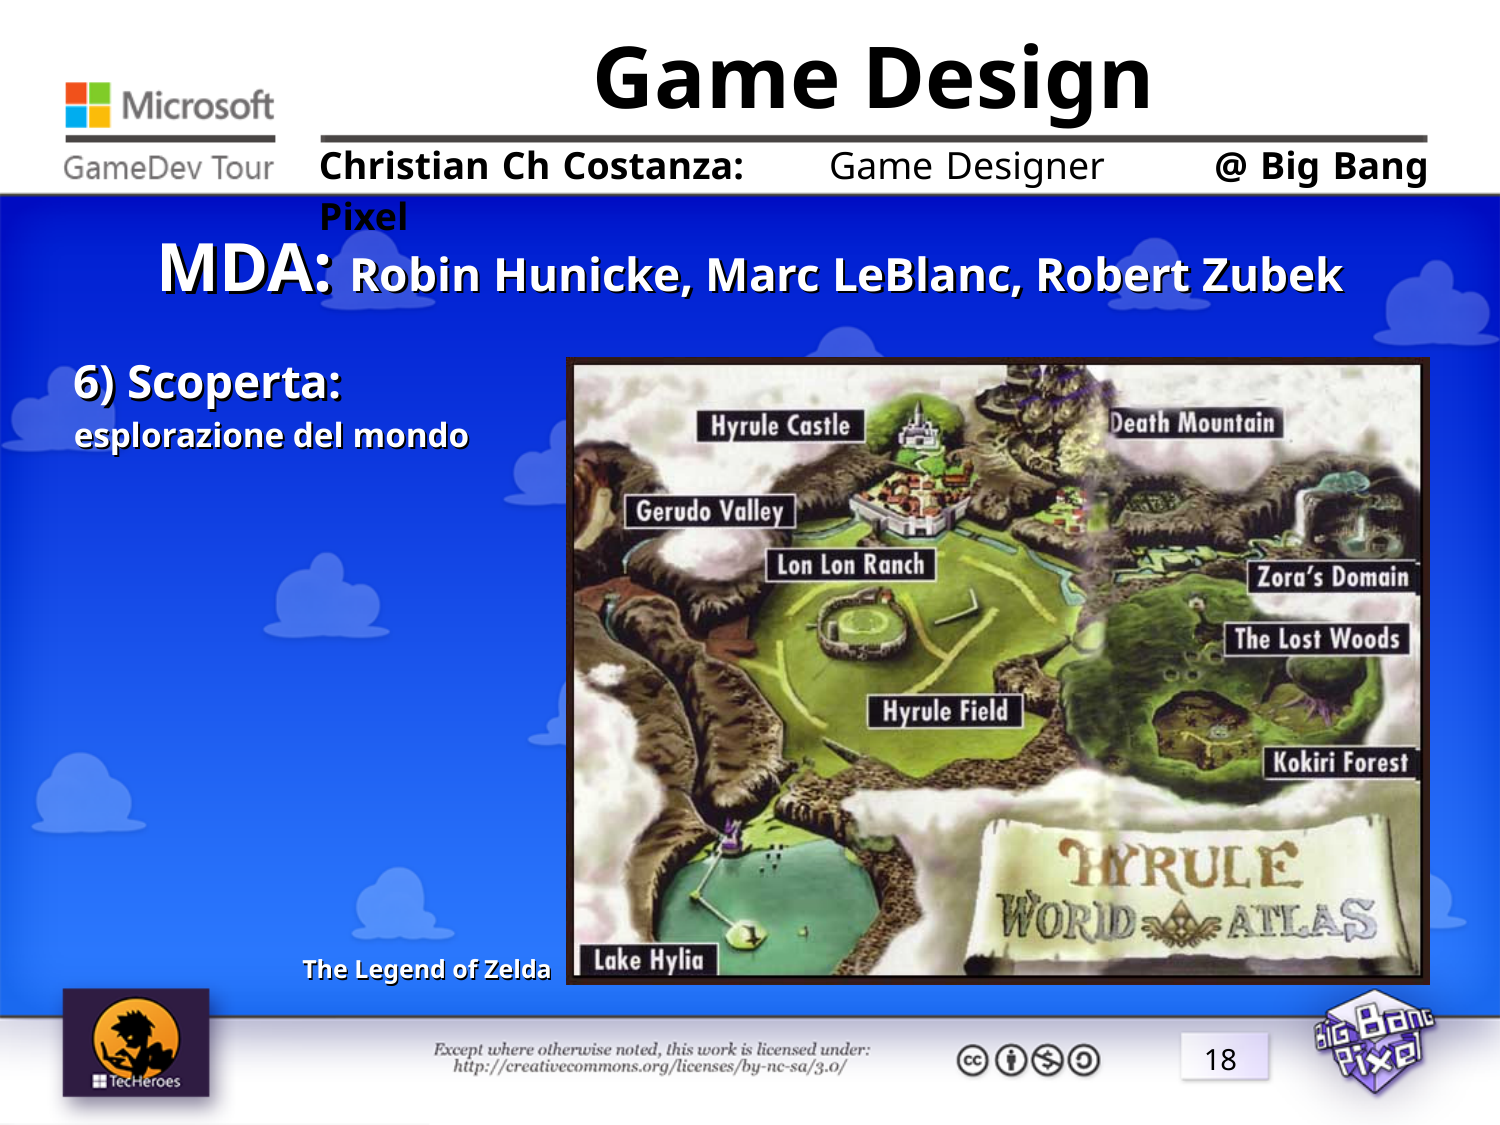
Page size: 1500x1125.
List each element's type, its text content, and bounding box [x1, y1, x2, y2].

text_box The Legend of Zelda [64, 944, 567, 999]
text_box MDA: Robin Hunicke, Marc LeBlanc, Robert Zubek [35, 212, 1465, 985]
text_box Game Design [319, 9, 1430, 142]
text_box 6) Scoperta: esplorazione del mondo [59, 342, 579, 985]
text_box <numero> [1110, 1033, 1252, 1117]
picture [0, 0, 1500, 1125]
text_box Christian Ch Costanza: Game Designer @ Big Bang Pixel [318, 124, 1430, 212]
